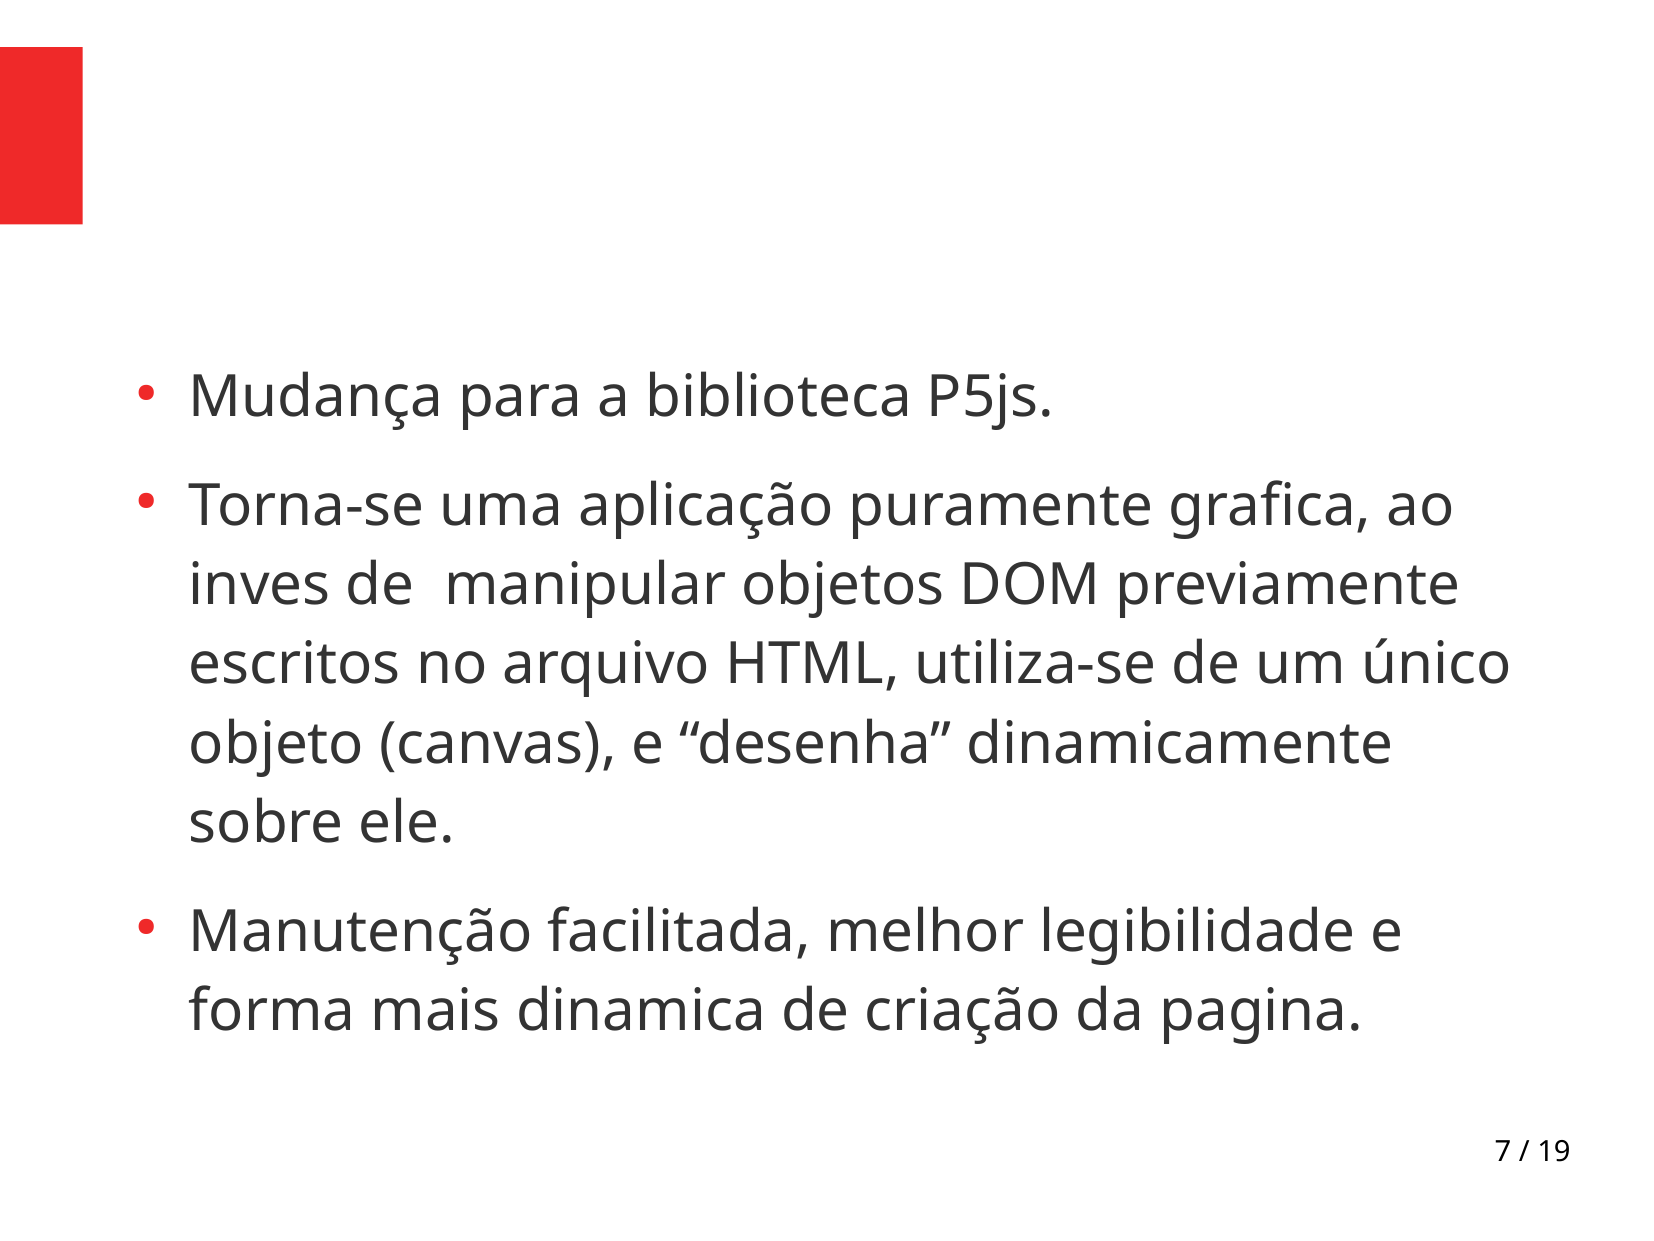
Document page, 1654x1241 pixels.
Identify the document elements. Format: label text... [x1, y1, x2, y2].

list Mudança para a biblioteca P5js. Torna-se uma aplicação puramente grafica, ao inves de manipular objetos DOM previamente escritos no arquivo HTML, utiliza-se de um único objeto (canvas), e “desenha” dinamicamente sobre ele. Manutenção facilitada, melhor legibilidade e forma mais dinamica de criação da pagina. [118, 354, 1536, 1074]
